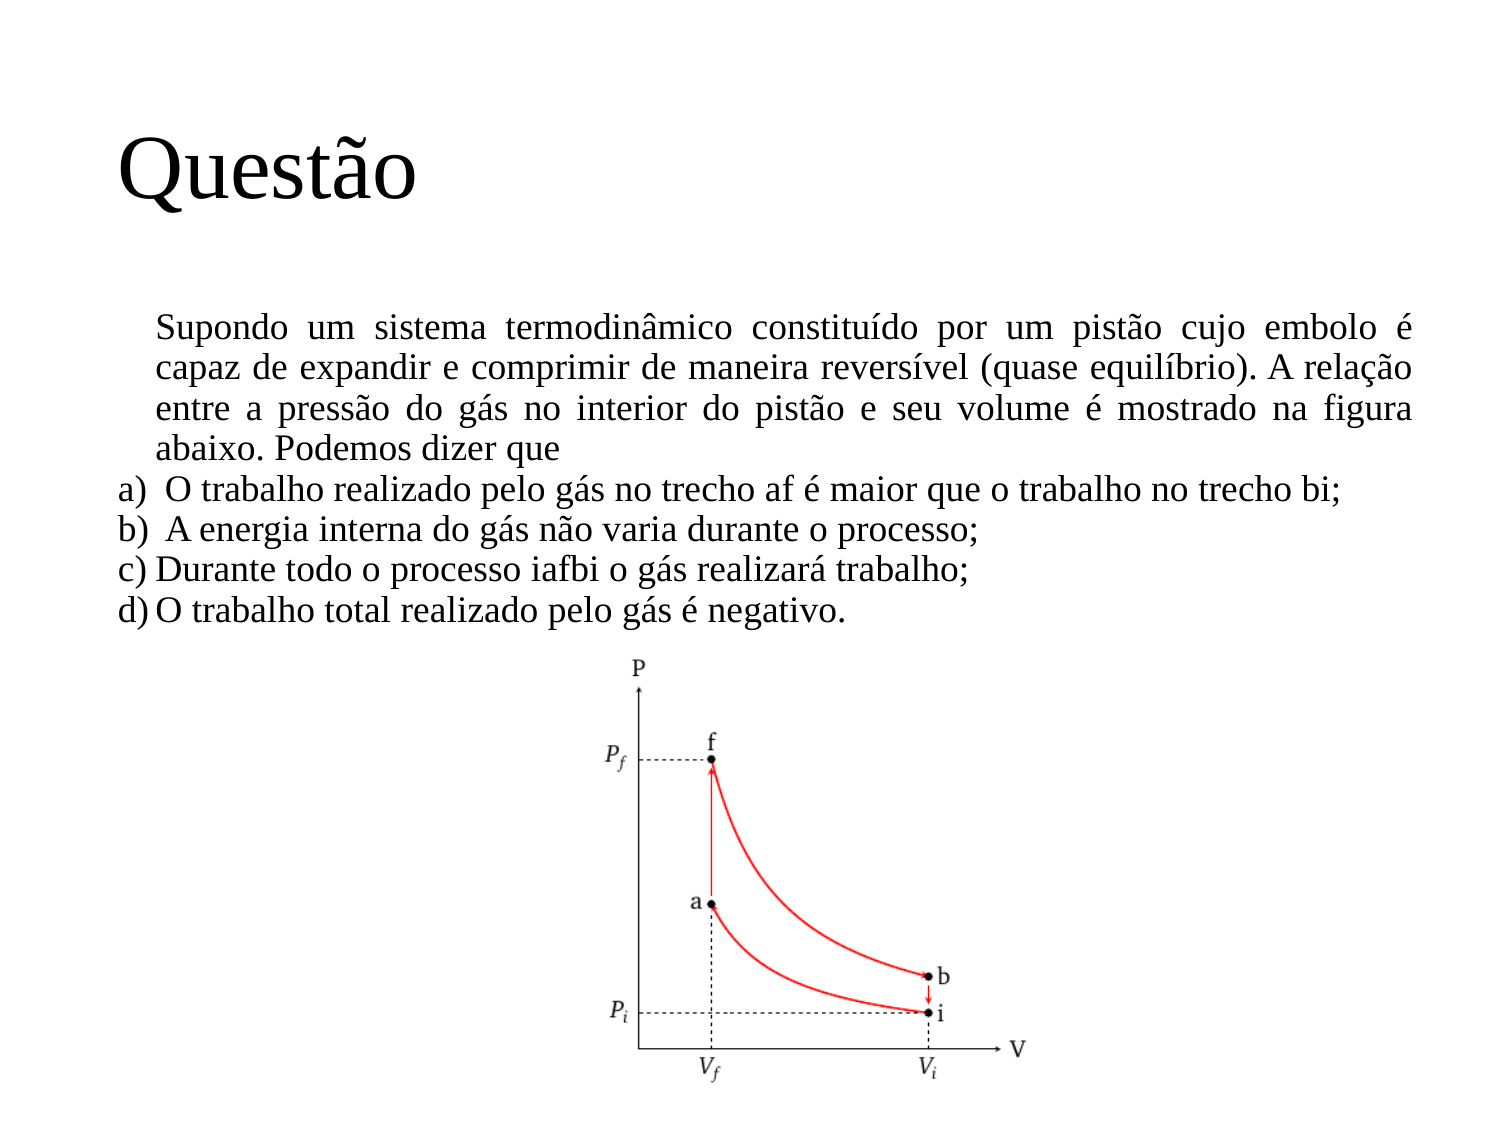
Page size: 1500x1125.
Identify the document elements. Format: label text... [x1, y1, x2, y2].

text_box Questão [103, 59, 1397, 278]
picture [596, 652, 1034, 1093]
text_box Supondo um sistema termodinâmico constituído por um pistão cujo embolo é capaz de expandir e comprimir de maneira reversível (quase equilíbrio). A relação entre a pressão do gás no interior do pistão e seu volume é mostrado na figura abaixo. Podemos dizer que O trabalho realizado pelo gás no trecho af é maior que o trabalho no trecho bi; A energia interna do gás não varia durante o processo; Durante todo o processo iafbi o gás realizará trabalho; O trabalho total realizado pelo gás é negativo. [103, 299, 1430, 1014]
